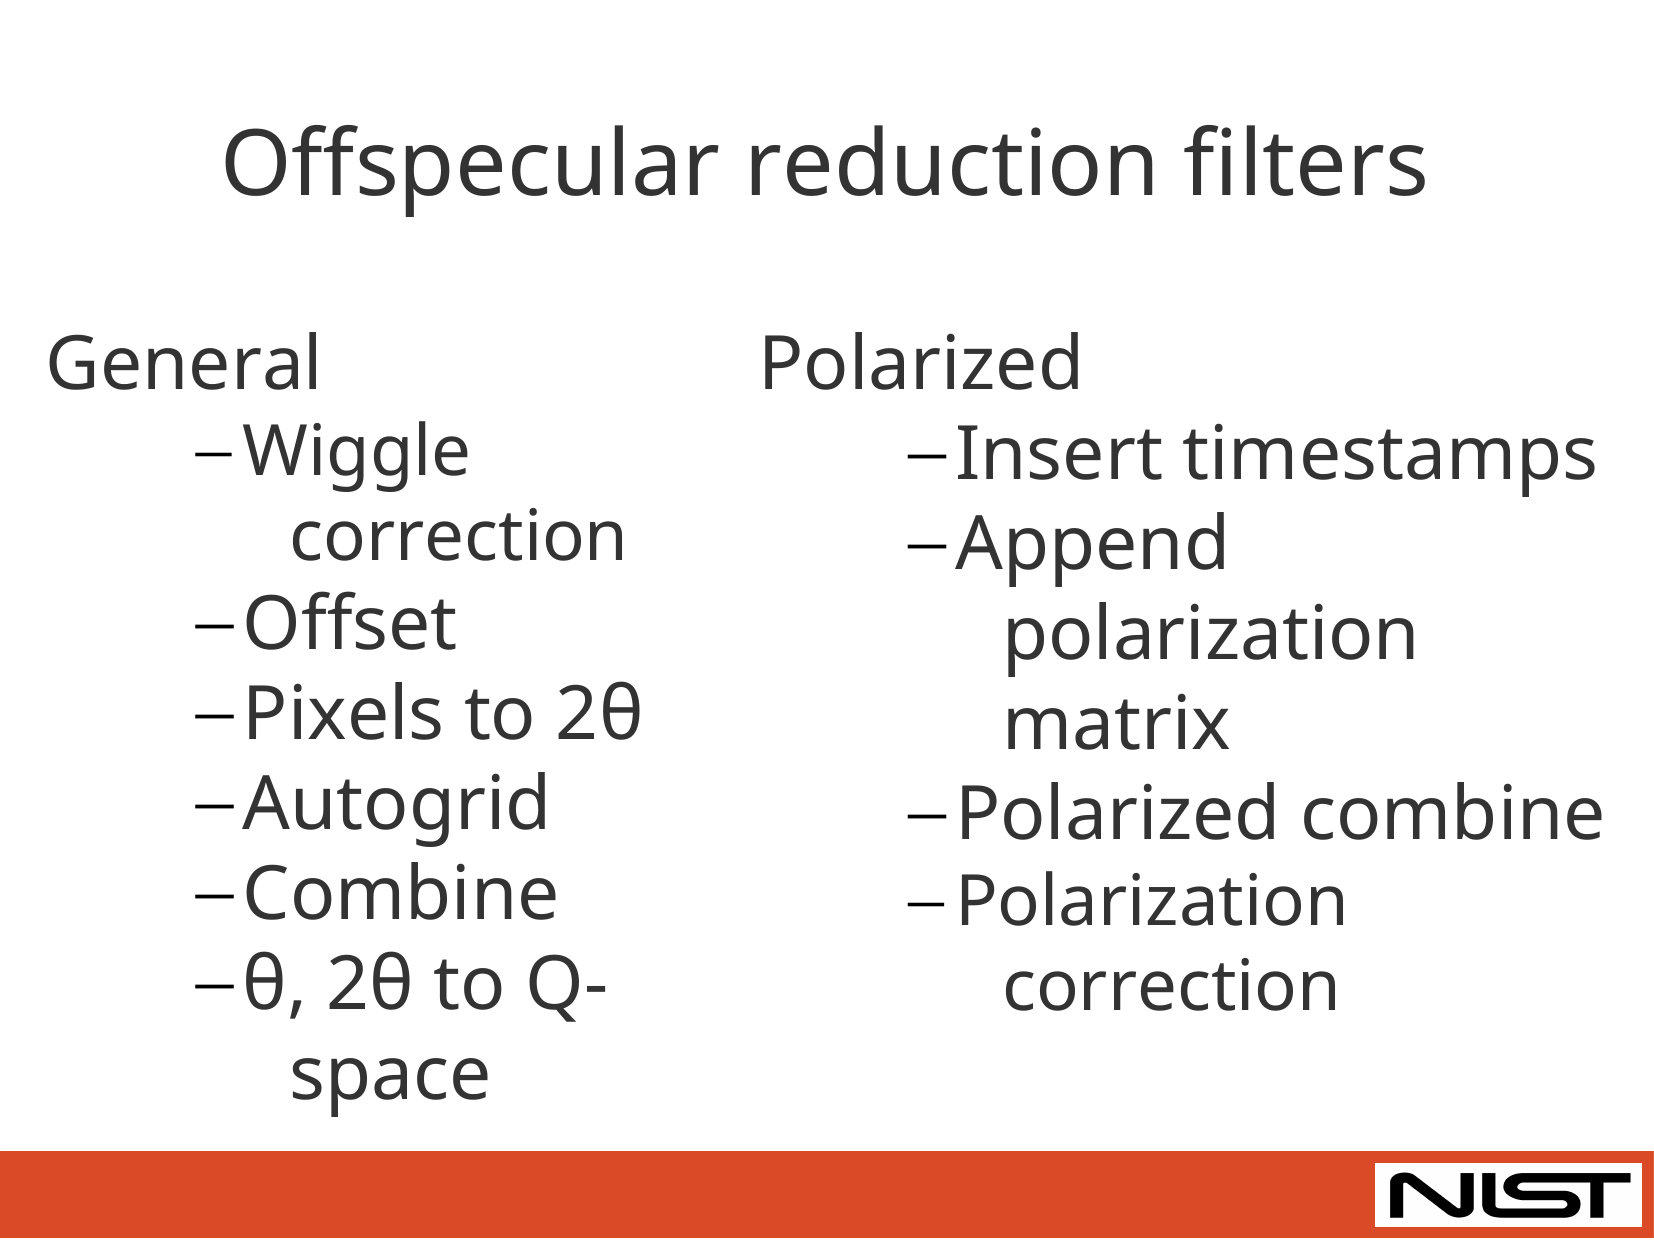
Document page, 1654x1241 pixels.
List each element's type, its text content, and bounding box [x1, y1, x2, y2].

list Polarized Insert timestamps Append polarization matrix Polarized combine Polarization correction [750, 306, 1654, 1126]
list General Wiggle correction Offset Pixels to 2θ Autogrid Combine θ, 2θ to Q-space [37, 306, 750, 1126]
title Offspecular reduction filters [56, 68, 1596, 263]
picture [0, 1151, 1654, 1238]
